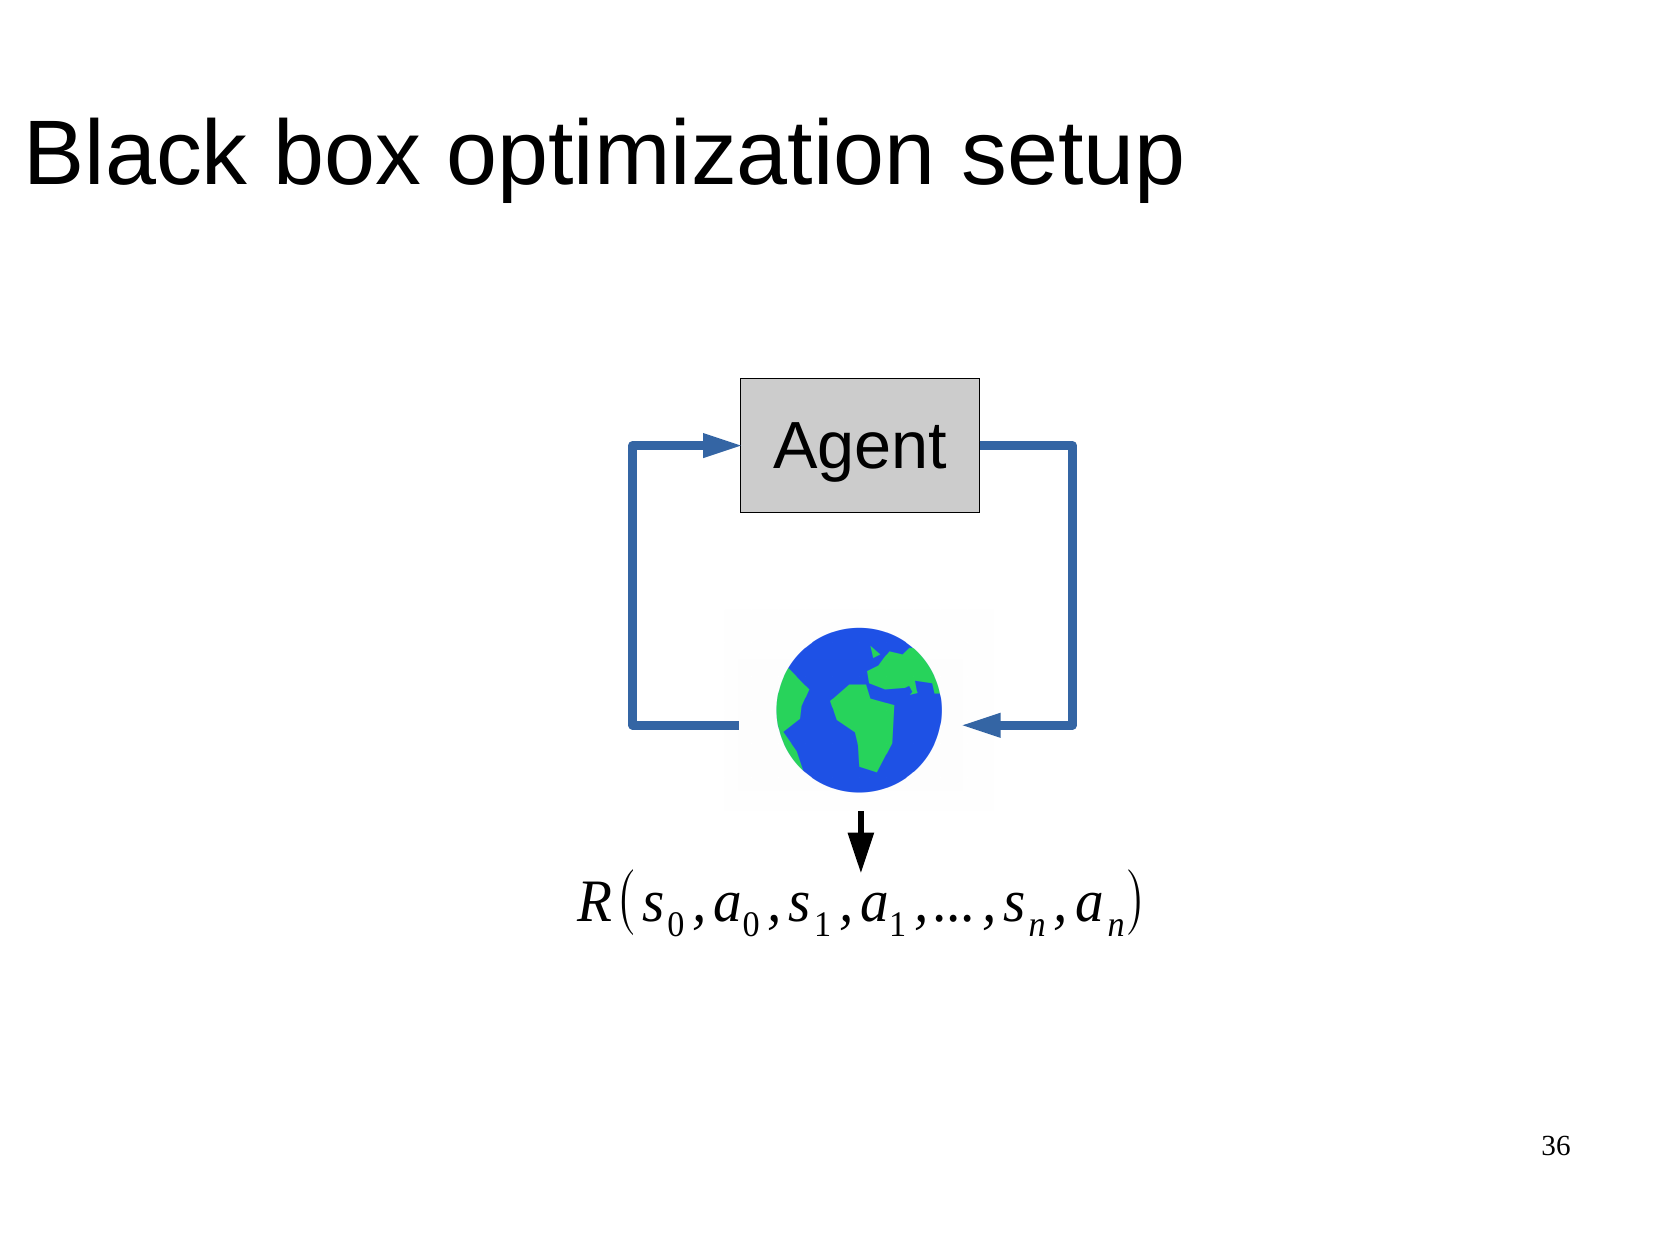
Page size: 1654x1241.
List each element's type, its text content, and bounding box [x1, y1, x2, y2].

text_box Agent [740, 378, 980, 513]
picture [724, 609, 994, 812]
title Black box optimization setup [23, 49, 1512, 257]
chart [560, 864, 1160, 943]
